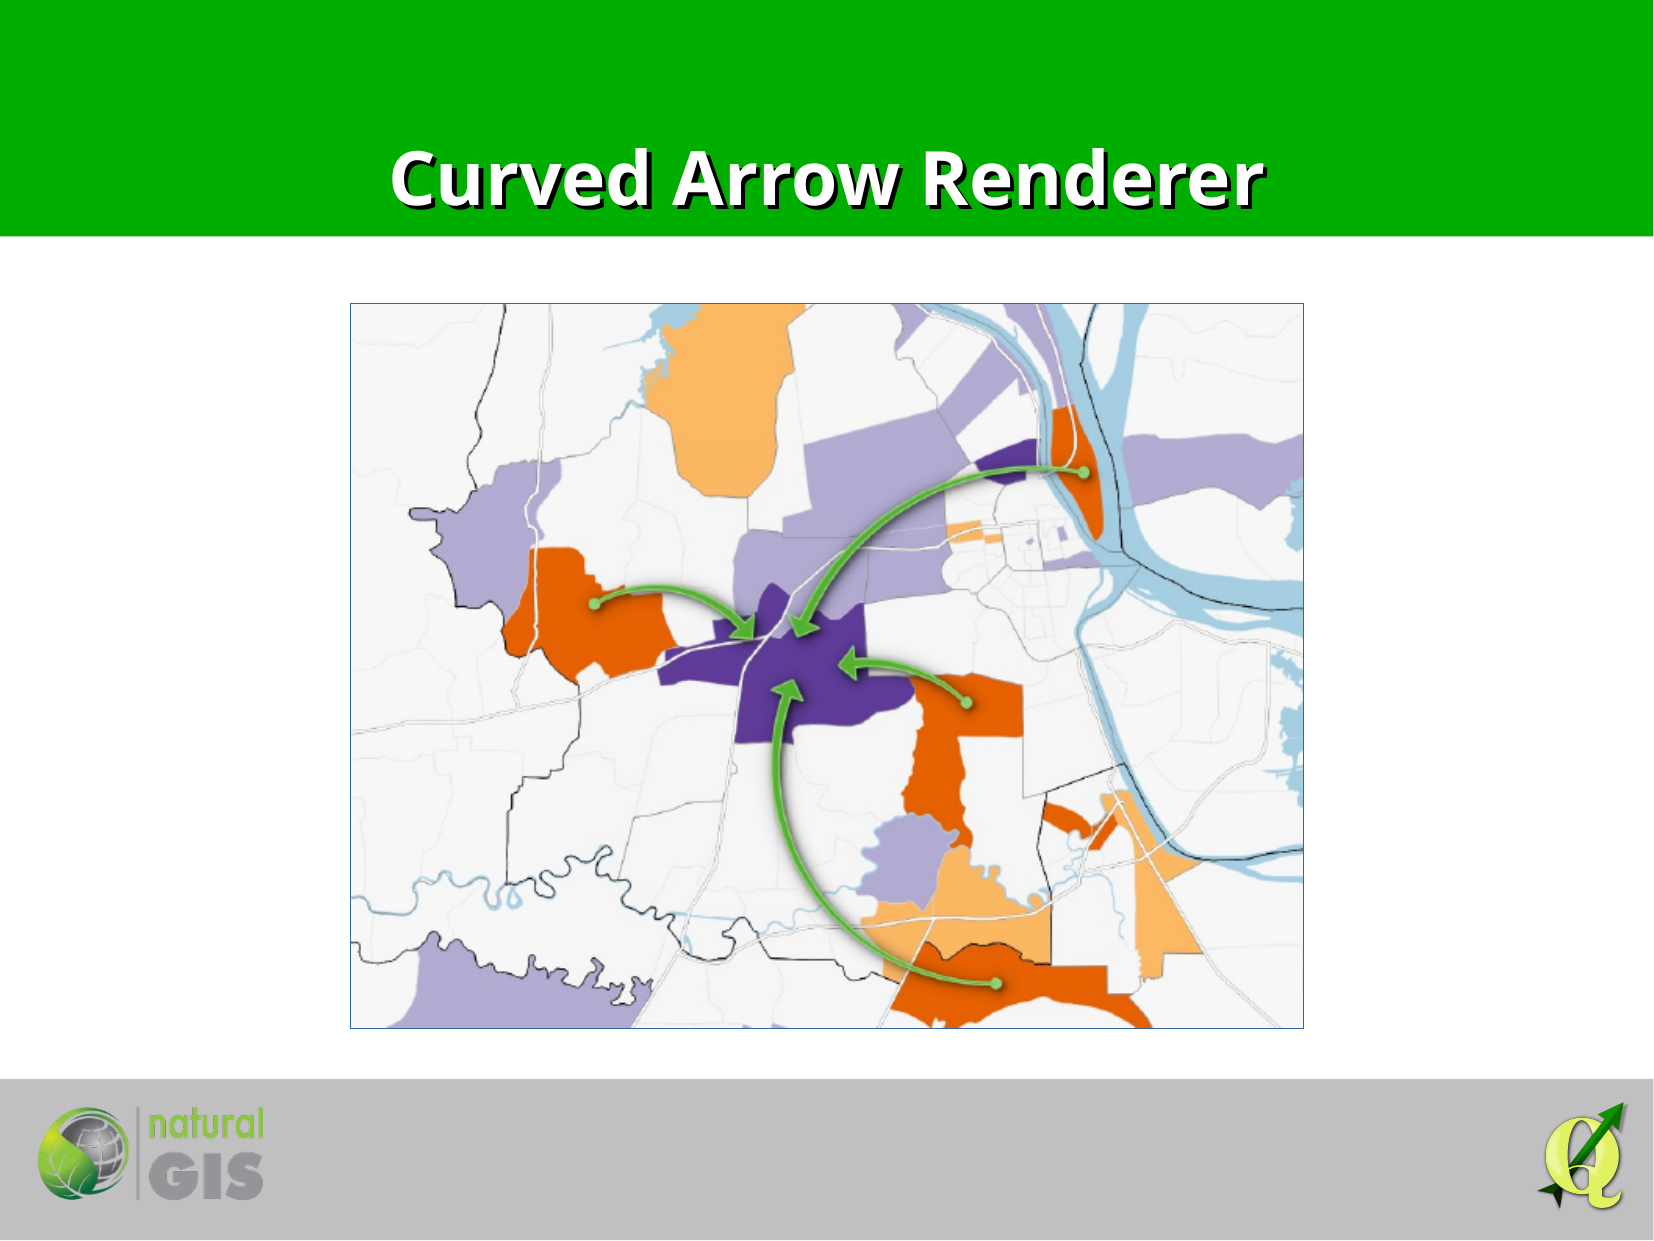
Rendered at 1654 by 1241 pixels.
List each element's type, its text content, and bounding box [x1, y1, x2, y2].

picture [1524, 1093, 1641, 1222]
text_box [0, 1078, 1654, 1241]
text_box [0, 0, 1654, 237]
picture [33, 1100, 271, 1208]
picture [350, 303, 1304, 1029]
text_box Curved Arrow Renderer [86, 66, 1568, 170]
